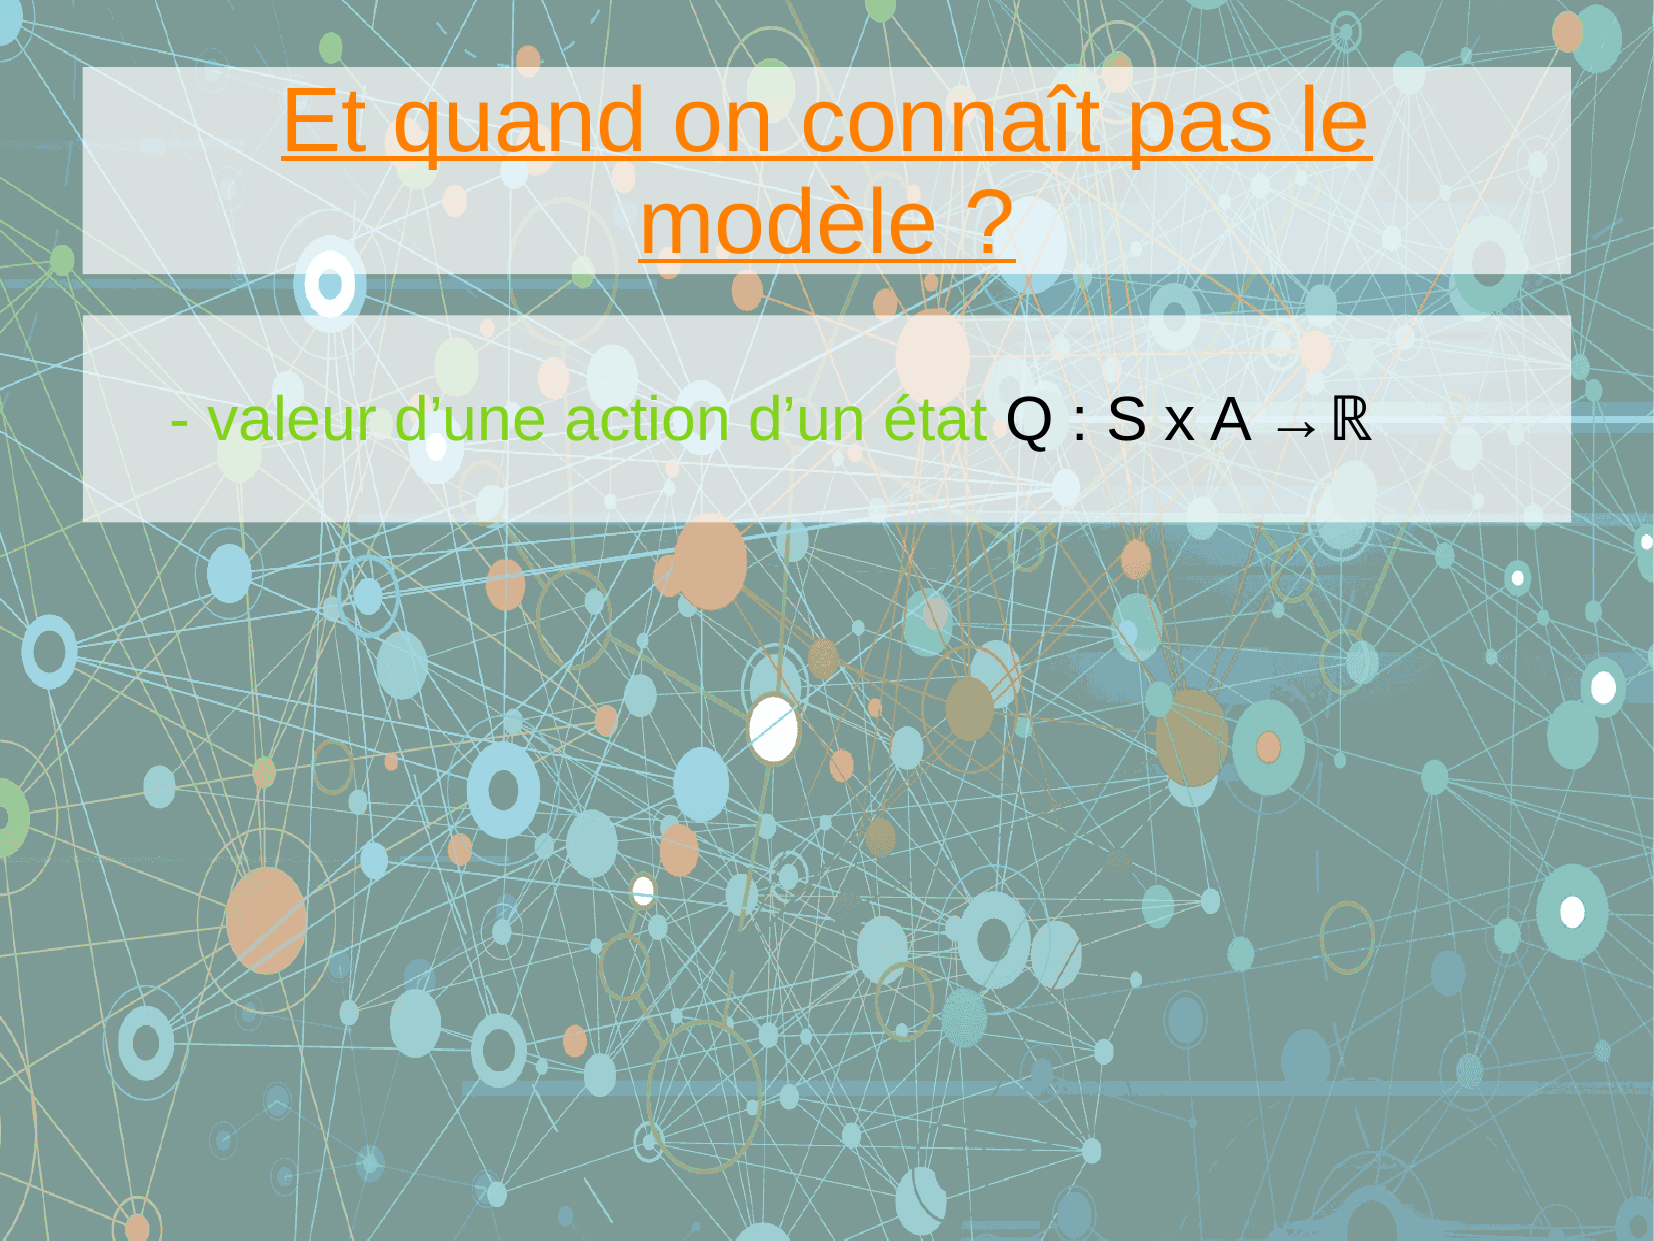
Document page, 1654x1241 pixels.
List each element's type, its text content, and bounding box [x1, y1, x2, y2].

title - valeur d’une action d’un état Q : S x A →ℝ [82, 315, 1572, 523]
title Et quand on connaît pas le modèle ? [82, 67, 1571, 275]
picture [0, 0, 1654, 1241]
